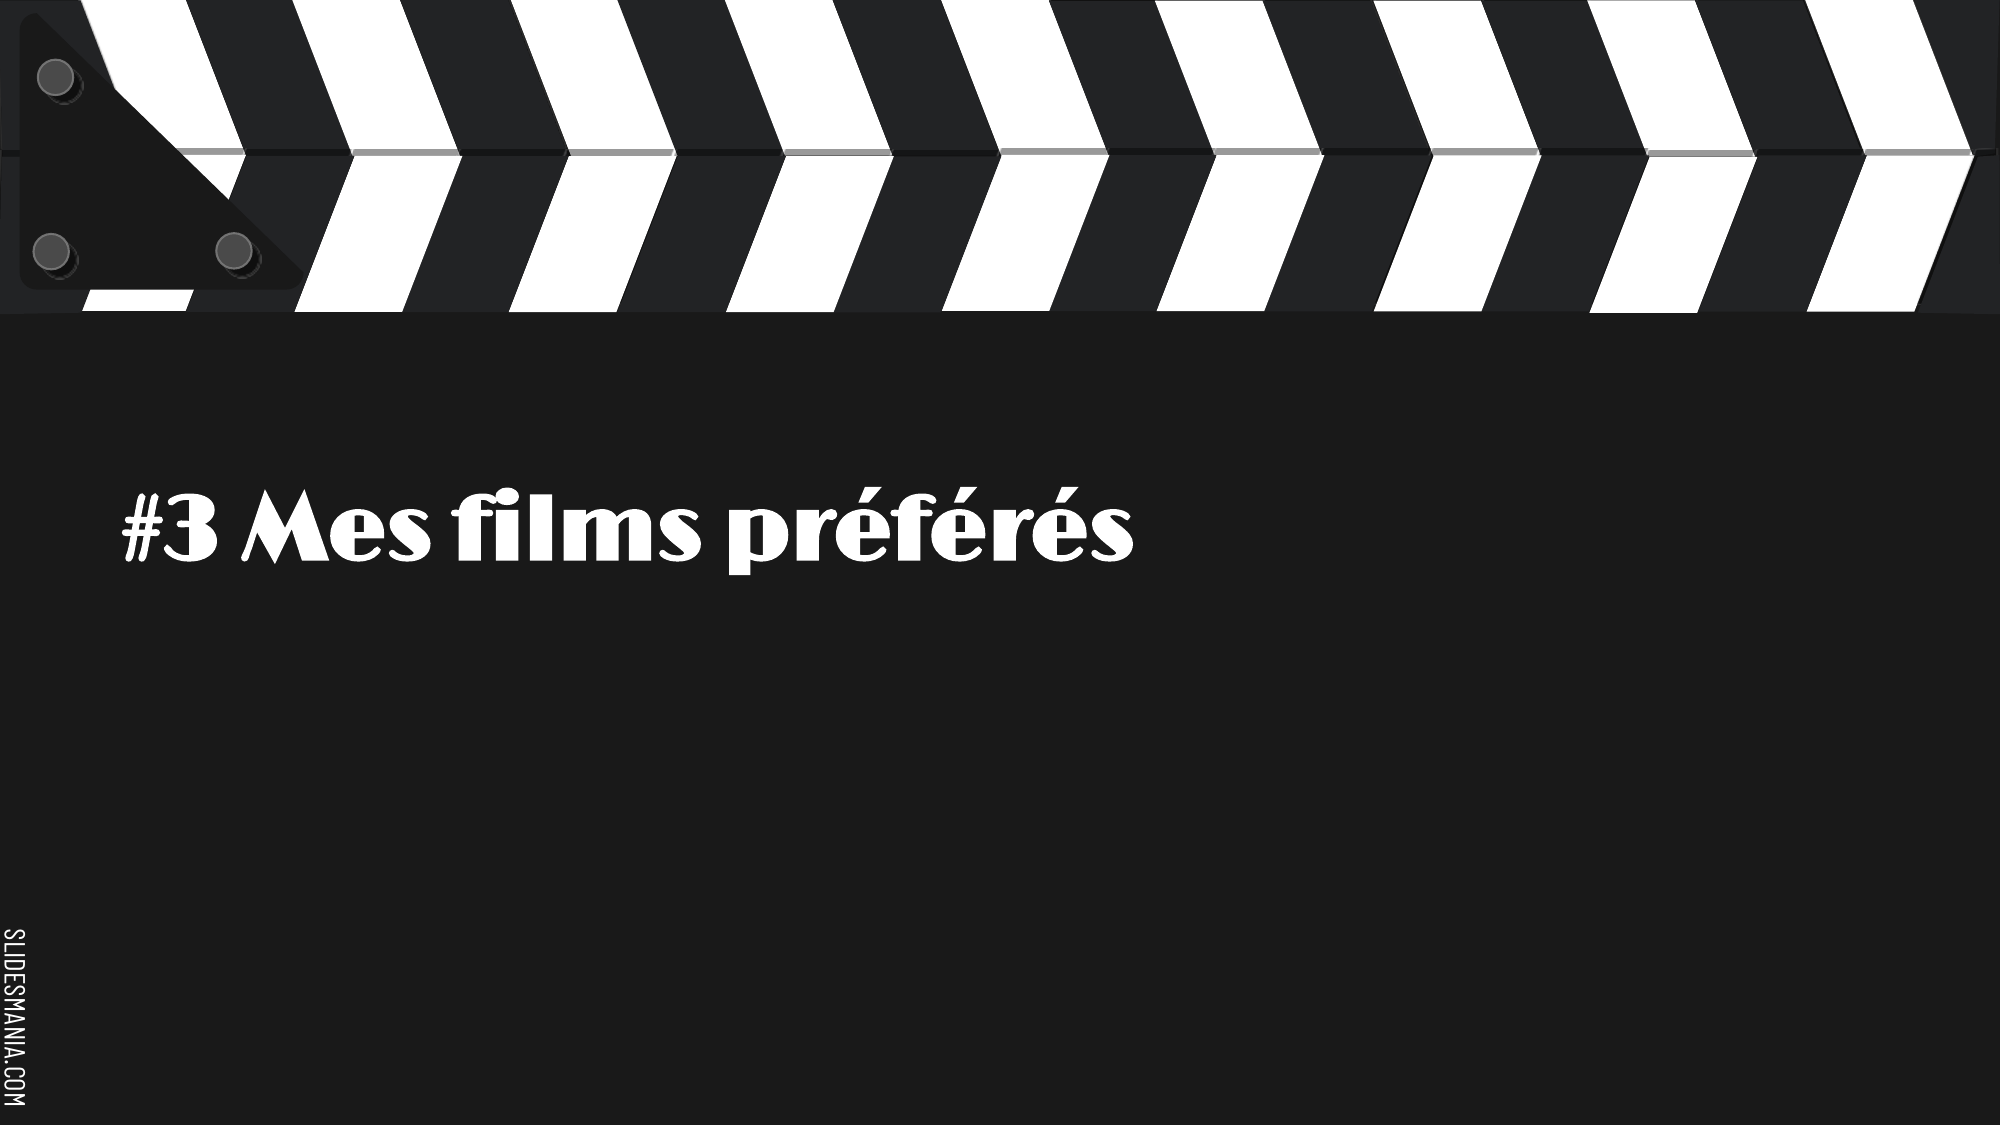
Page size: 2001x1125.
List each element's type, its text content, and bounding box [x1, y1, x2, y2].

text_box #3 Mes films préférés [106, 459, 1258, 587]
